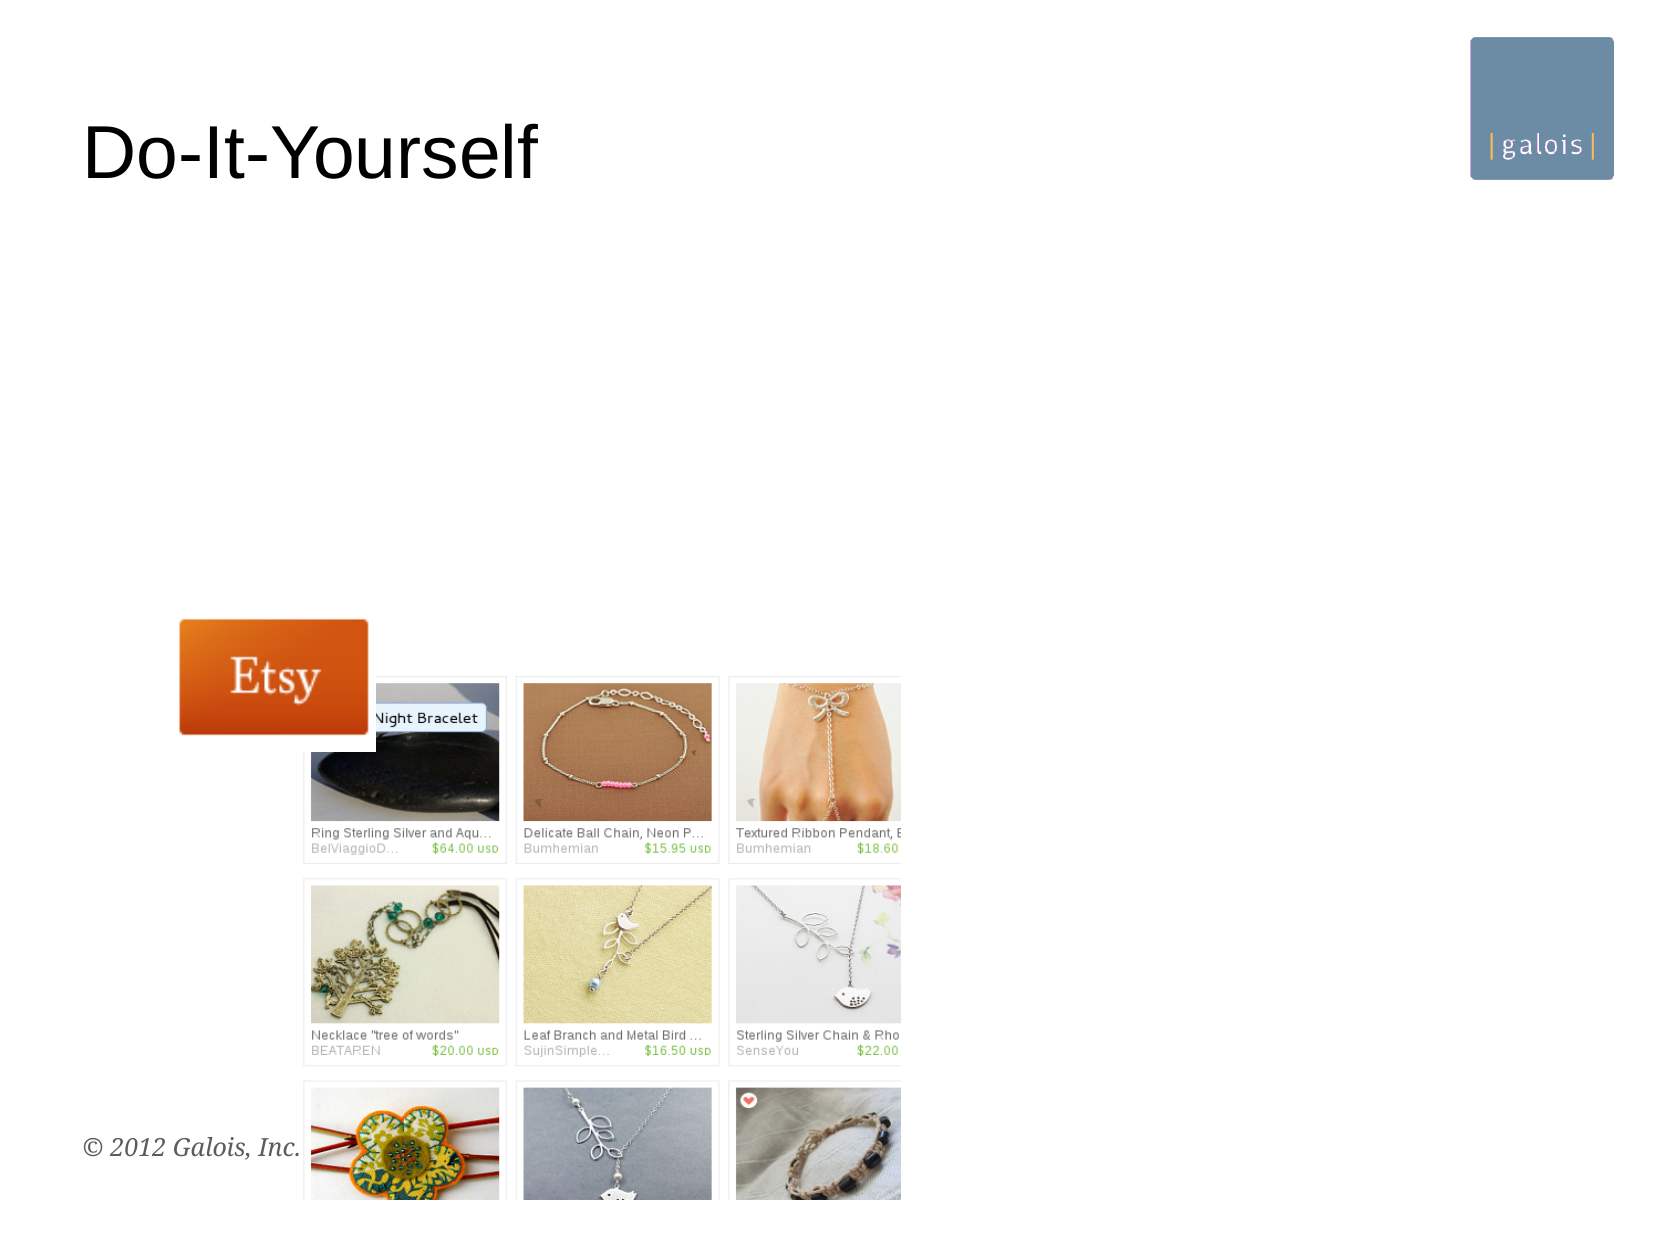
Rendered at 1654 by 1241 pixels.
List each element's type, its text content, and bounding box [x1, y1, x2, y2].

title Do-It-Yourself [82, 49, 1571, 257]
picture [1462, 29, 1621, 188]
picture [150, 599, 901, 1201]
